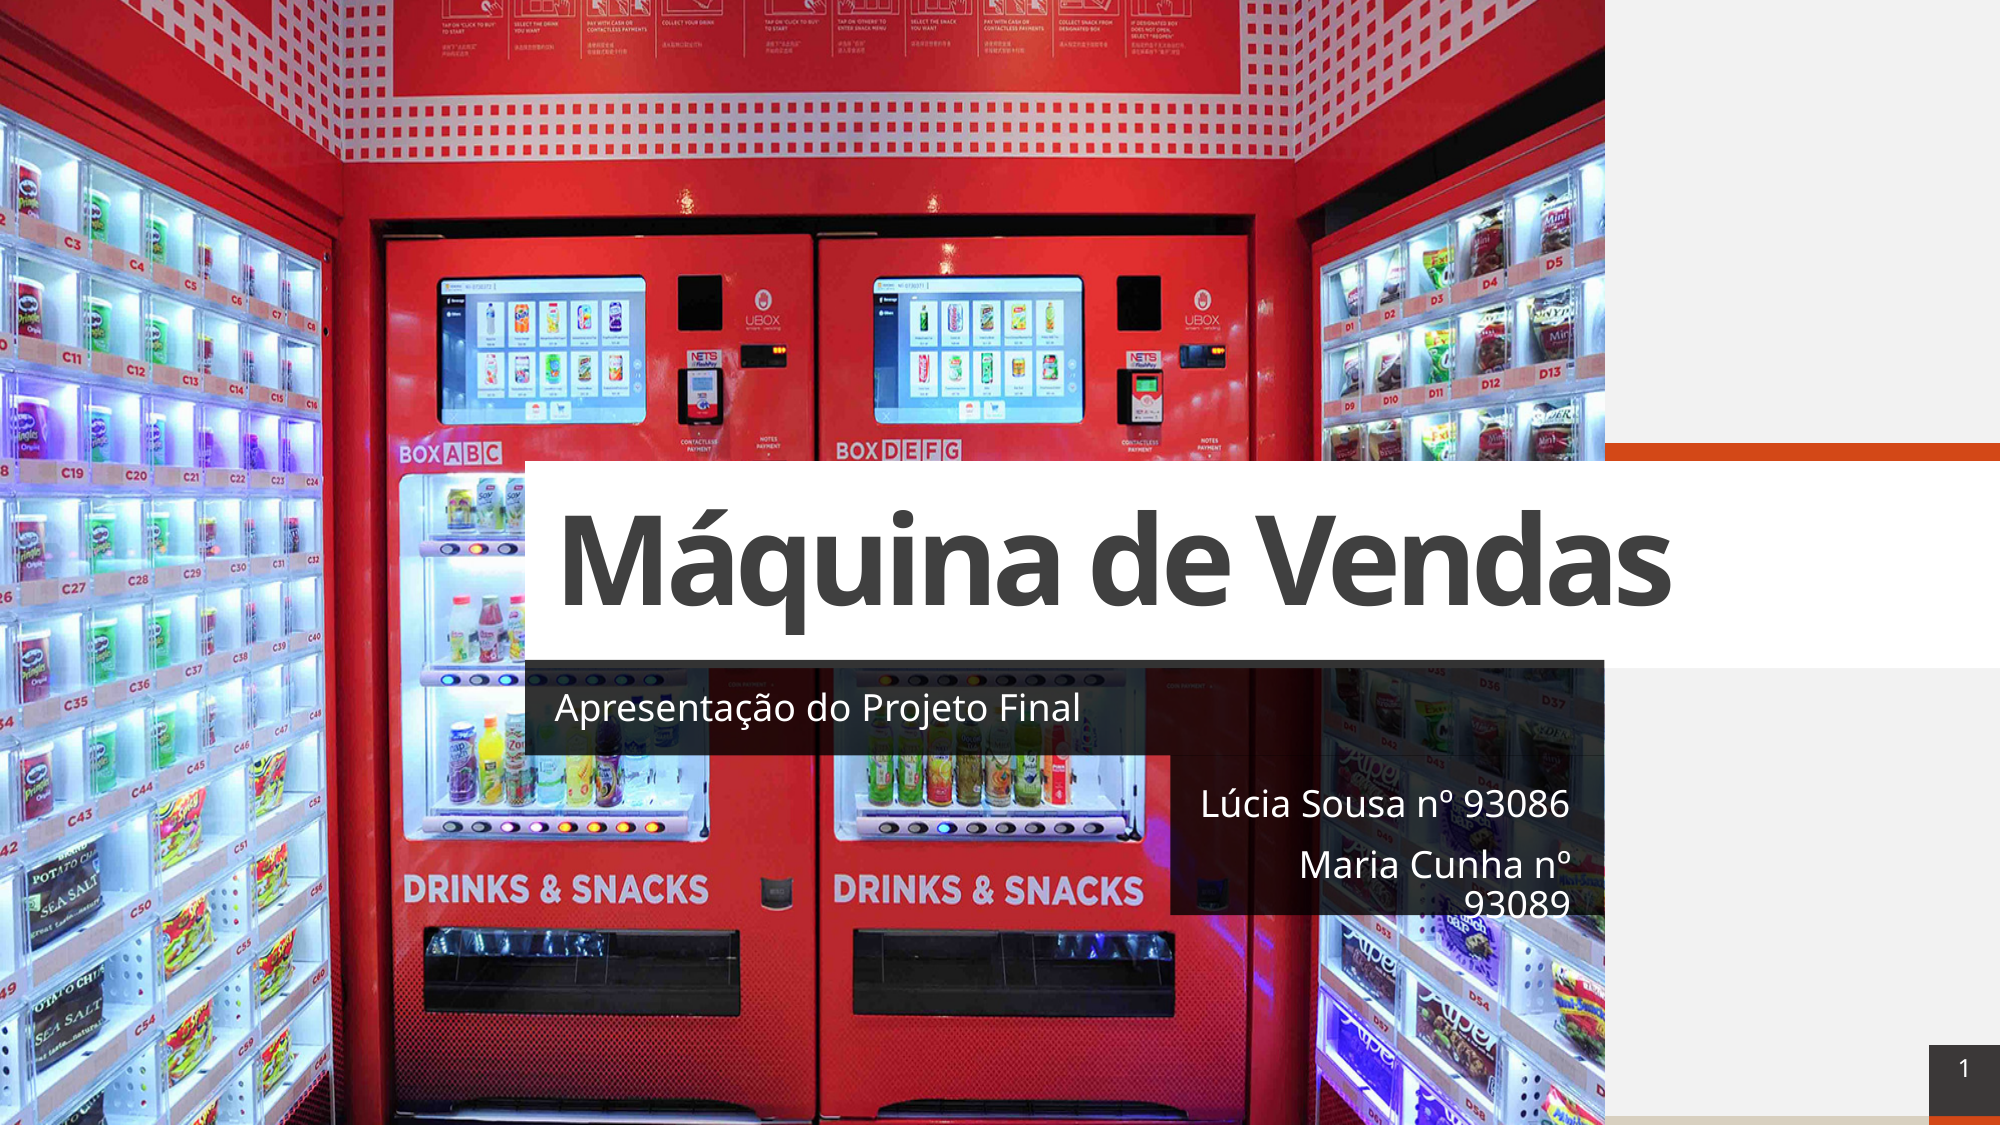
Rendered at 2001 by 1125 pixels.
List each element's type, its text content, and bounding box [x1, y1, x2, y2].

text_box Lúcia Sousa nº 93086 Maria Cunha nº 93089 [1170, 755, 1605, 916]
subtitle Apresentação do Projeto Final [525, 659, 1605, 756]
text_box 1 [1929, 1045, 2000, 1117]
title Máquina de Vendas [525, 461, 2000, 669]
picture [0, 0, 1605, 1125]
